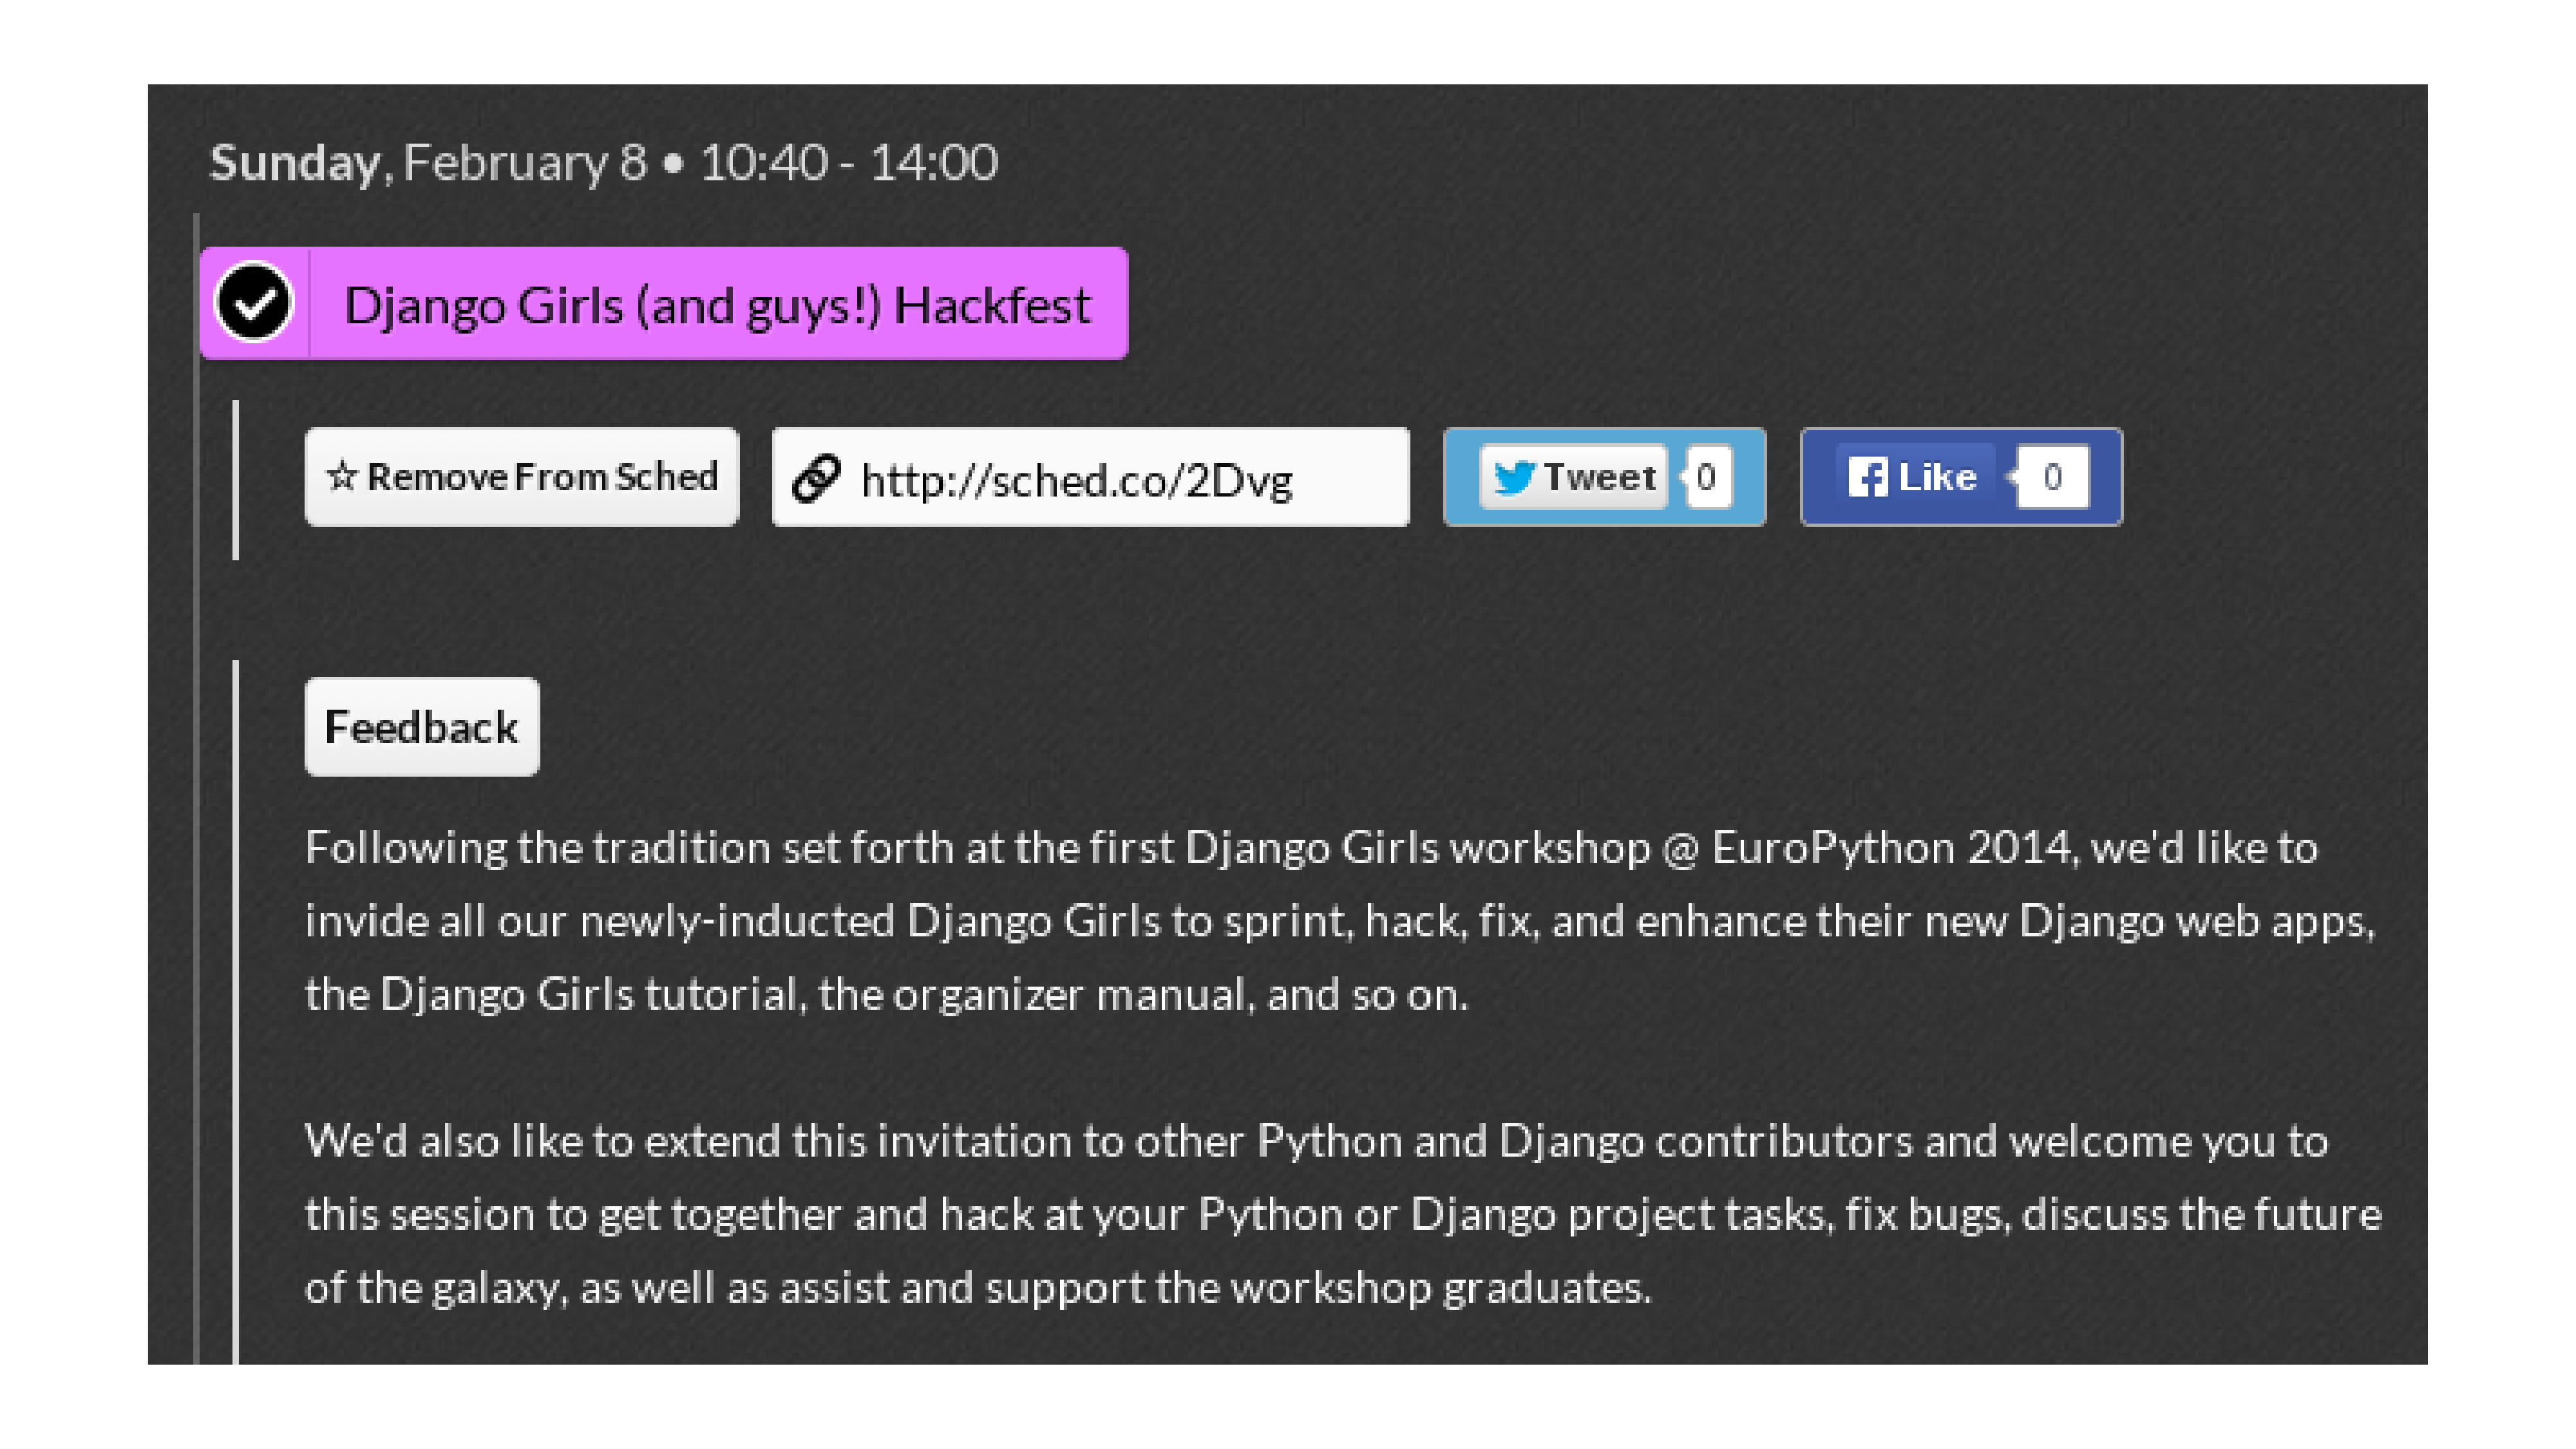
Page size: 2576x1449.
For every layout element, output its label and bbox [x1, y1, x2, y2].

picture [147, 84, 2428, 1365]
